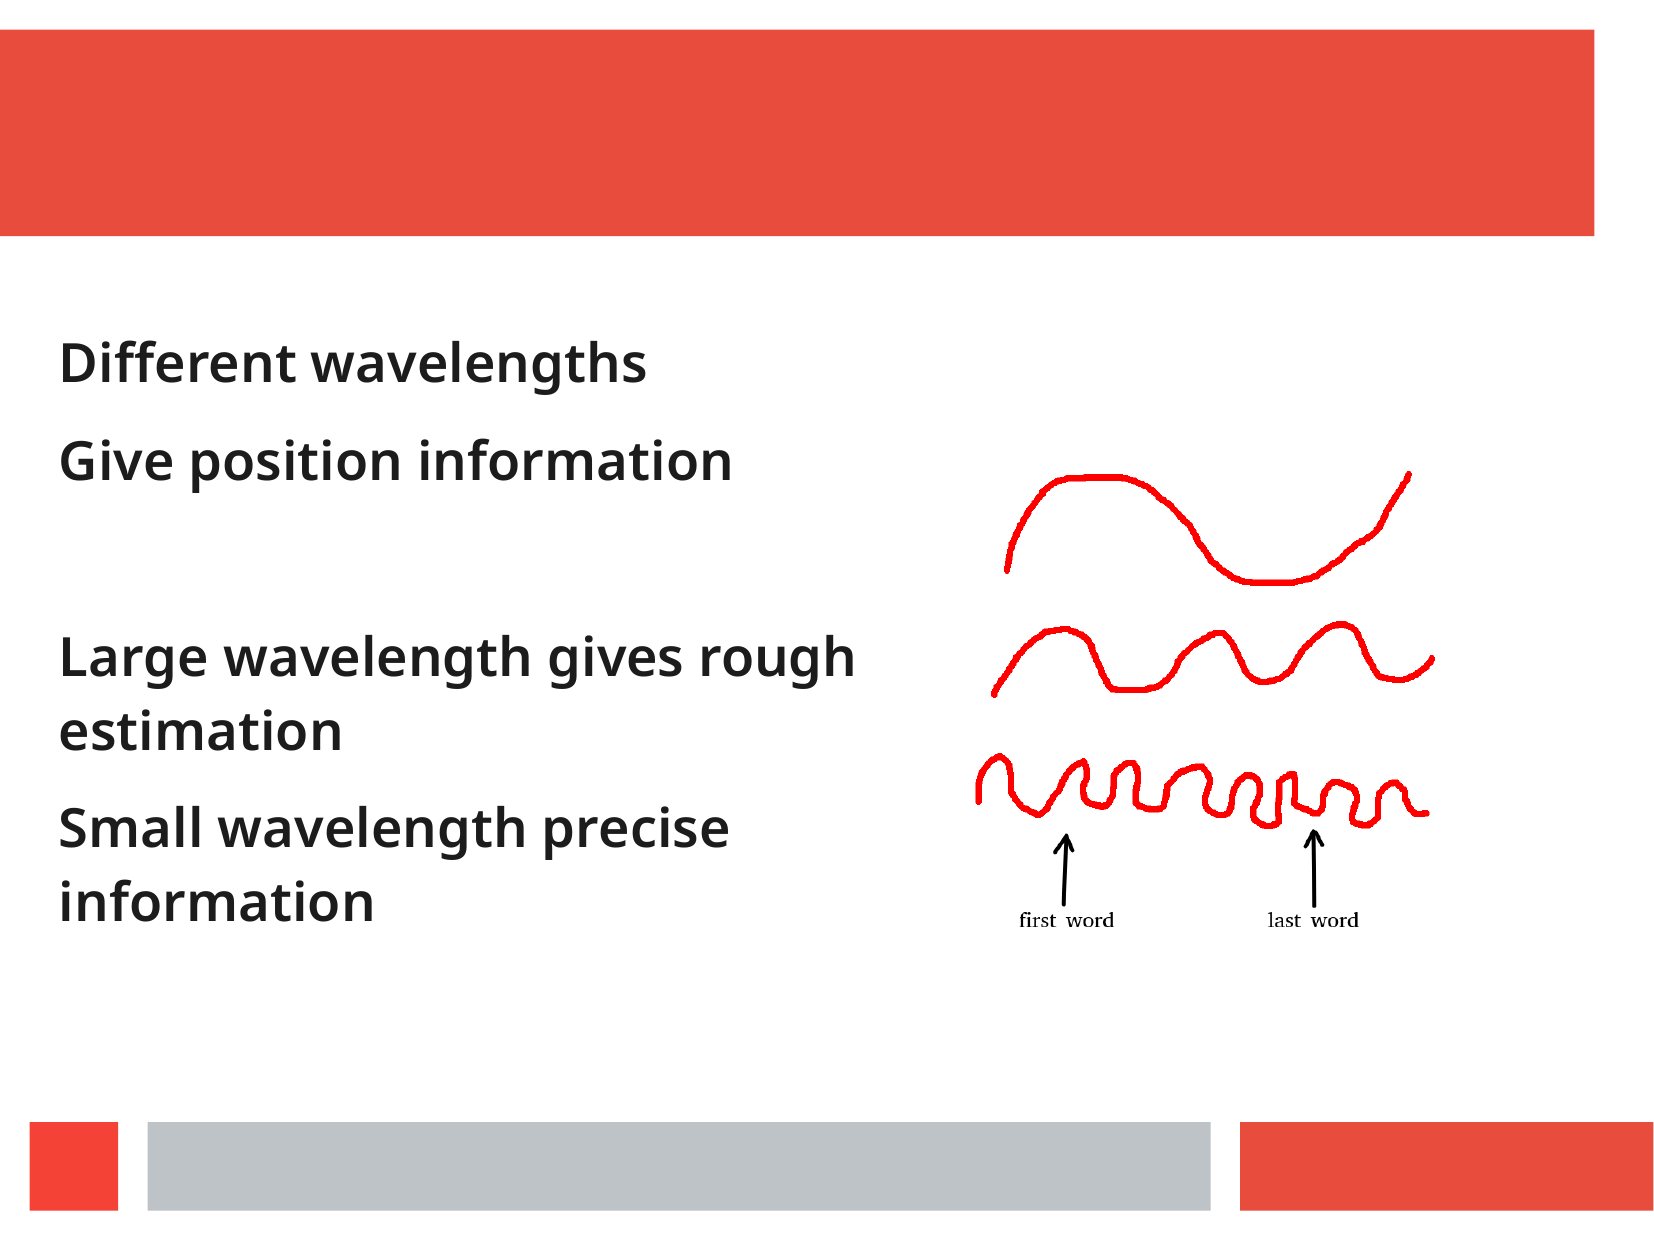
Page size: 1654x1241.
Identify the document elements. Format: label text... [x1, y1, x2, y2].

list Different wavelengths Give position information Large wavelength gives rough estimation Small wavelength precise information [59, 324, 886, 1093]
picture [930, 451, 1512, 961]
